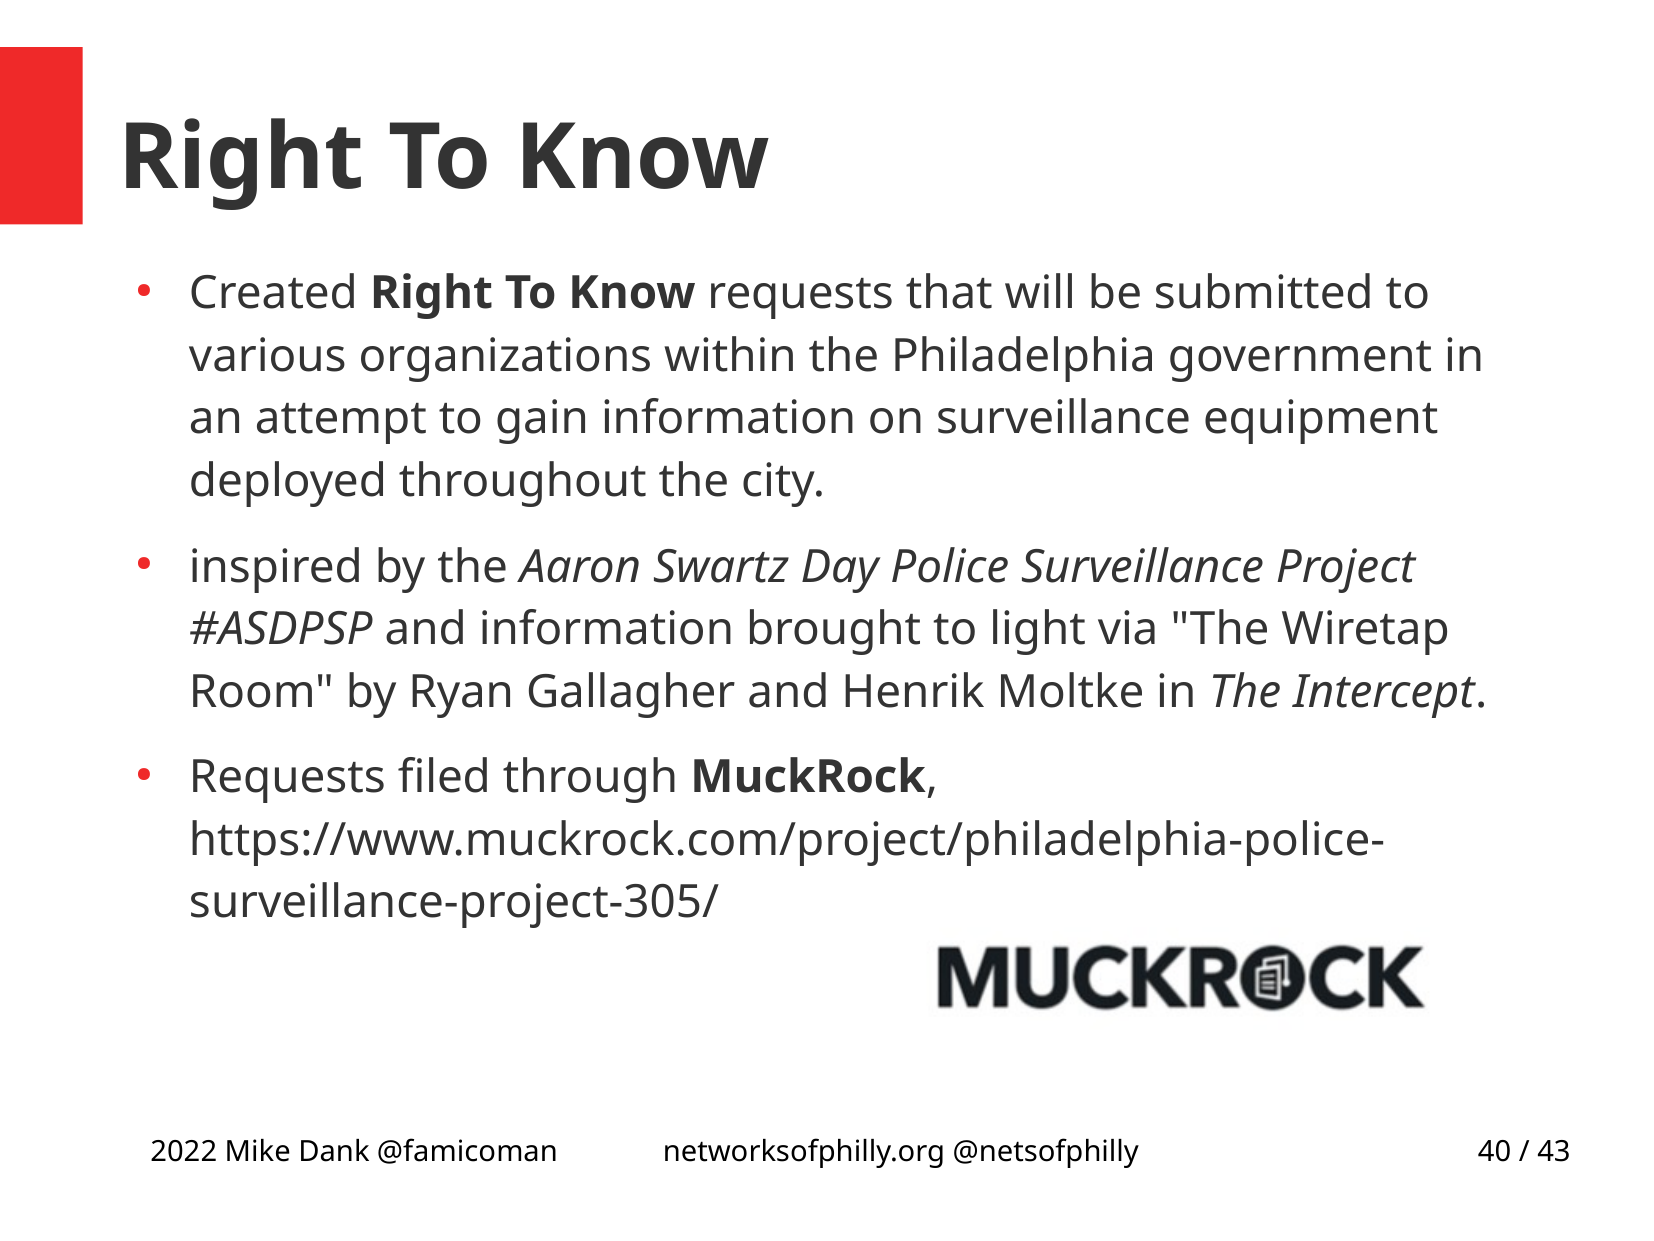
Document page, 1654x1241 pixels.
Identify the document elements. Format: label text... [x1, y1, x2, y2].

title Right To Know [118, 49, 1571, 257]
picture [877, 878, 1486, 1081]
list Created Right To Know requests that will be submitted to various organizations within the Philadelphia government in an attempt to gain information on surveillance equipment deployed throughout the city. inspired by the Aaron Swartz Day Police Surveillance Project #ASDPSP and information brought to light via "The Wiretap Room" by Ryan Gallagher and Henrik Moltke in The Intercept. Requests filed through MuckRock, https://www.muckrock.com/project/philadelphia-police-surveillance-project-305/ [118, 259, 1536, 980]
